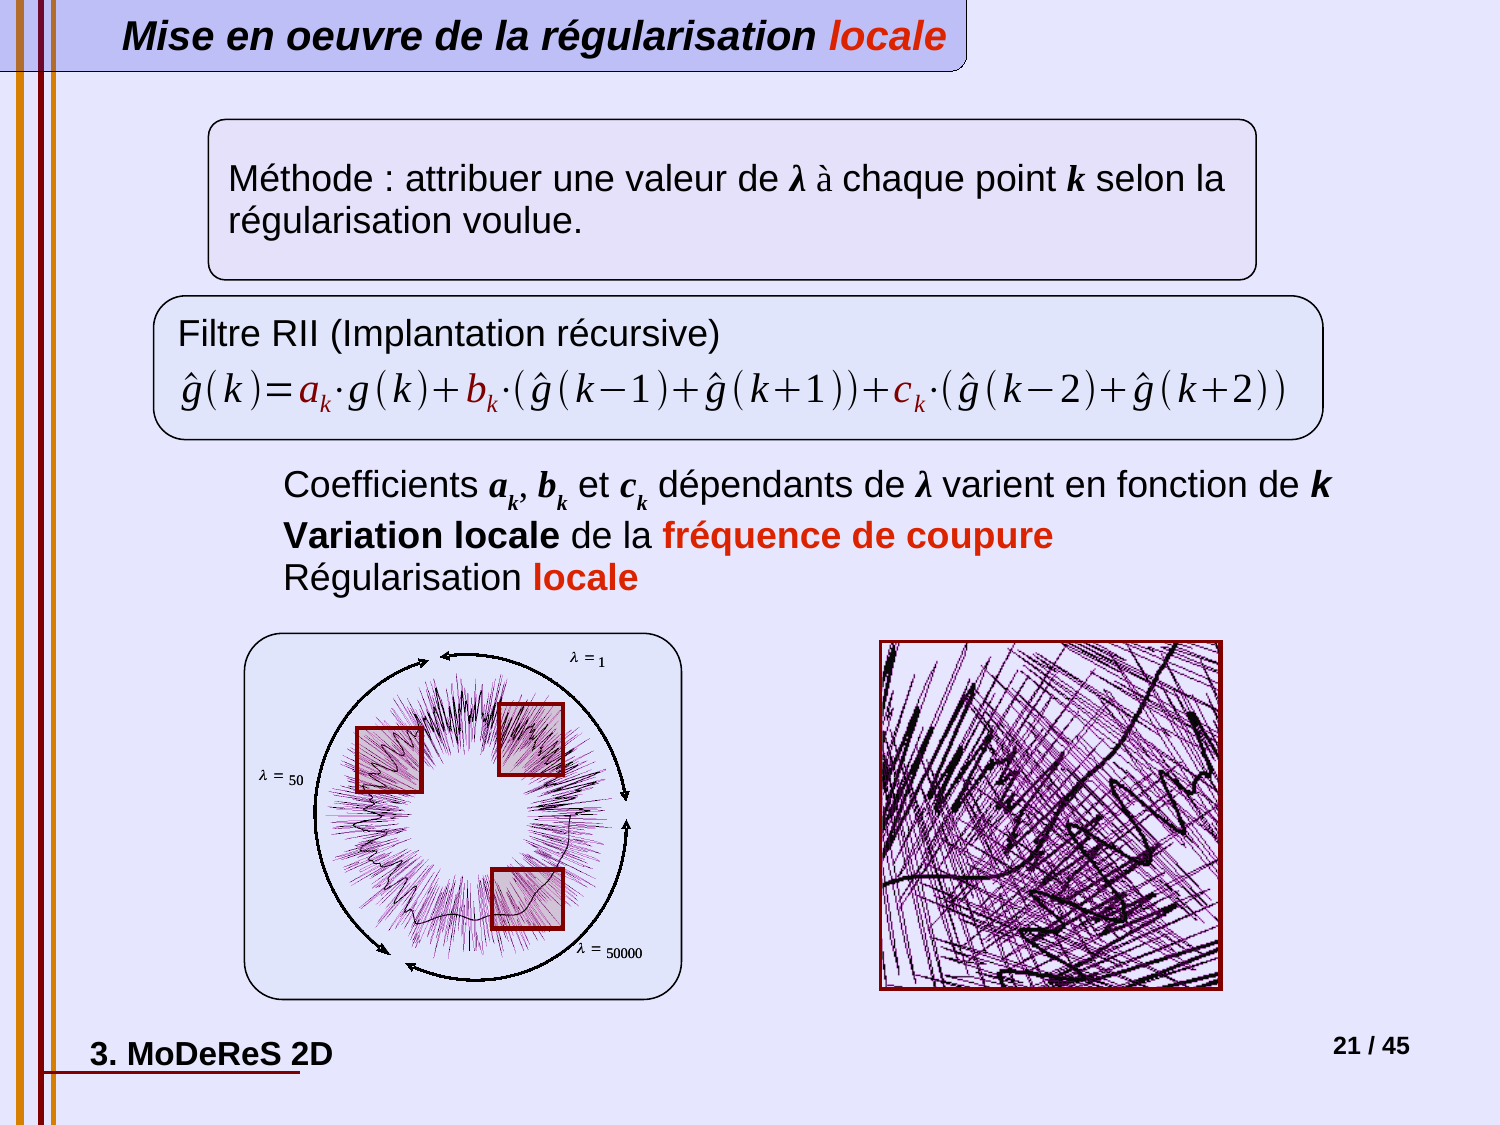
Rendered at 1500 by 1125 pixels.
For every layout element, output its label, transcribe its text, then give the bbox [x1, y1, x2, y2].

picture [882, 642, 1219, 988]
text_box 50000 [606, 945, 643, 963]
text_box Coefficients ak, bk et ck dépendants de λ varient en fonction de k Variation locale de la fréquence de coupure Régularisation locale [182, 456, 1394, 607]
text_box 1 [598, 654, 606, 672]
chart [168, 366, 1297, 418]
text_box 50 [288, 772, 304, 790]
picture [542, 672, 622, 772]
text_box Mise en oeuvre de la régularisation locale [0, 0, 967, 72]
text_box Méthode : attribuer une valeur de λ à chaque point k selon la régularisation voulue. [208, 119, 1257, 280]
text_box Filtre RII (Implantation récursive) [153, 295, 1324, 440]
text_box [244, 633, 682, 1000]
text_box  [590, 943, 603, 957]
text_box  [576, 943, 585, 957]
picture [315, 672, 622, 960]
picture [554, 870, 622, 960]
picture [315, 672, 393, 786]
text_box  [583, 652, 596, 666]
title 3. MoDeReS 2D [75, 1027, 597, 1080]
text_box  [258, 770, 267, 784]
text_box  [569, 652, 578, 666]
text_box  [272, 770, 285, 784]
